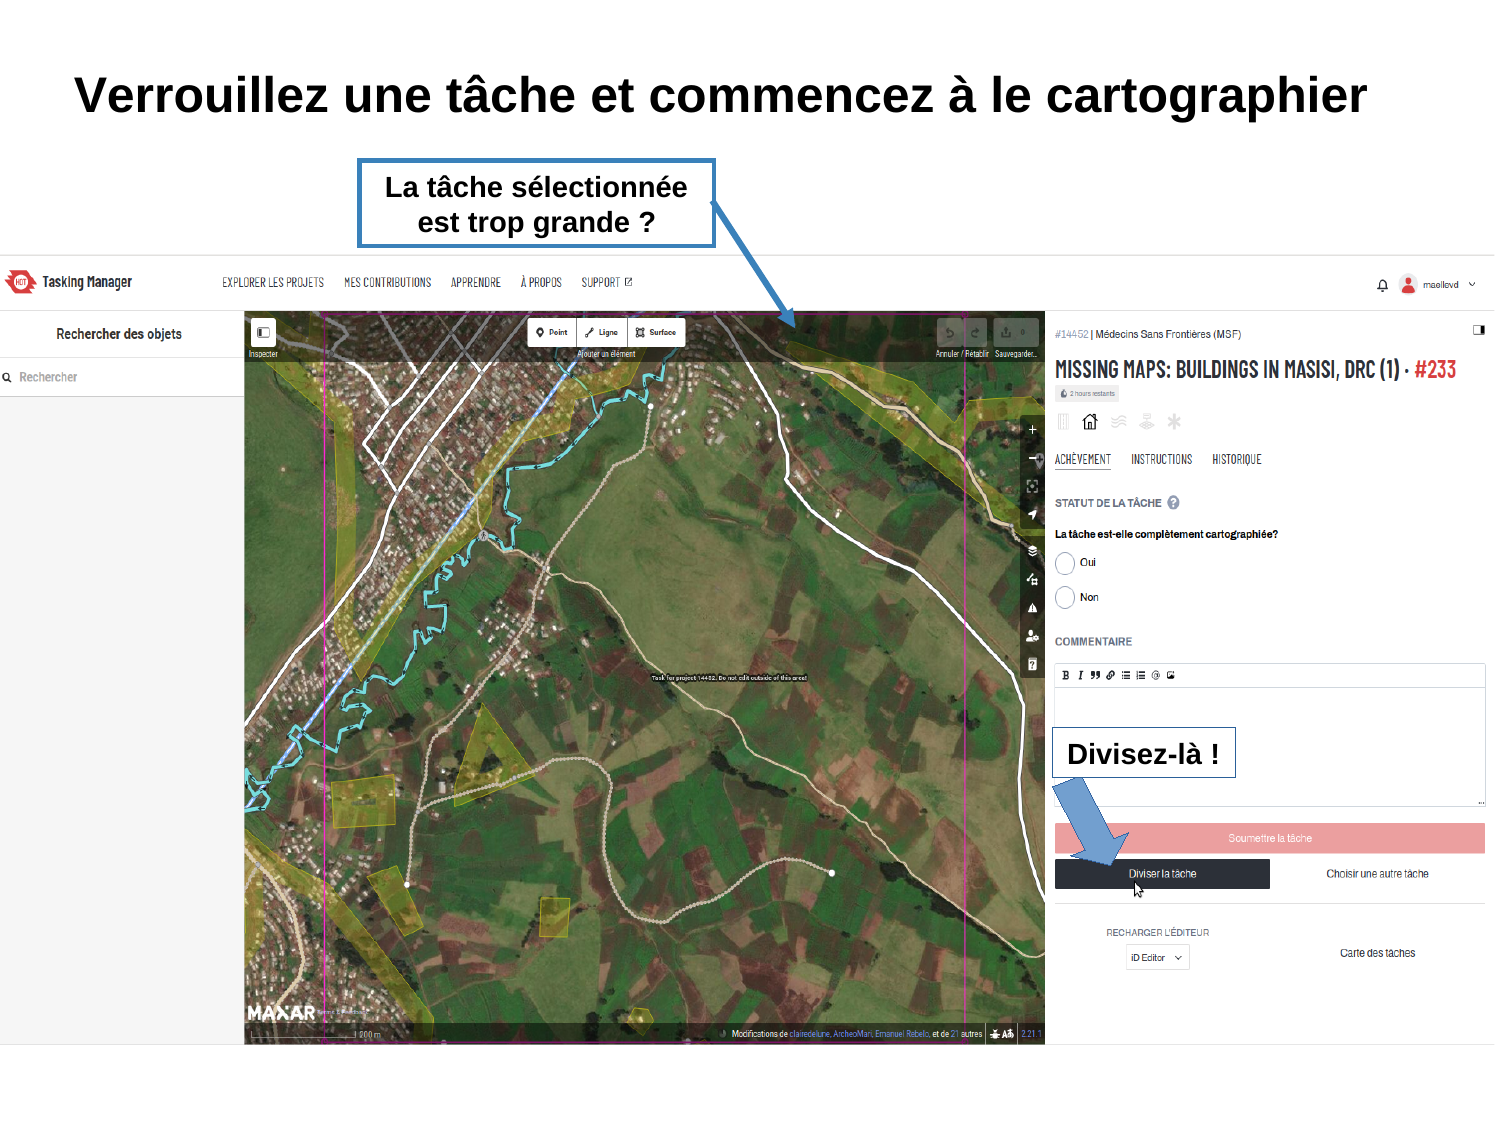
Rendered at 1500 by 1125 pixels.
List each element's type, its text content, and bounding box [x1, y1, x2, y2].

text_box Divisez-là ! [1052, 727, 1236, 778]
text_box La tâche sélectionnée est trop grande ? [359, 160, 714, 246]
text_box Verrouillez une tâche et commencez à le cartographier [58, 54, 1465, 131]
picture [0, 254, 1495, 1045]
text_box [1052, 778, 1129, 866]
